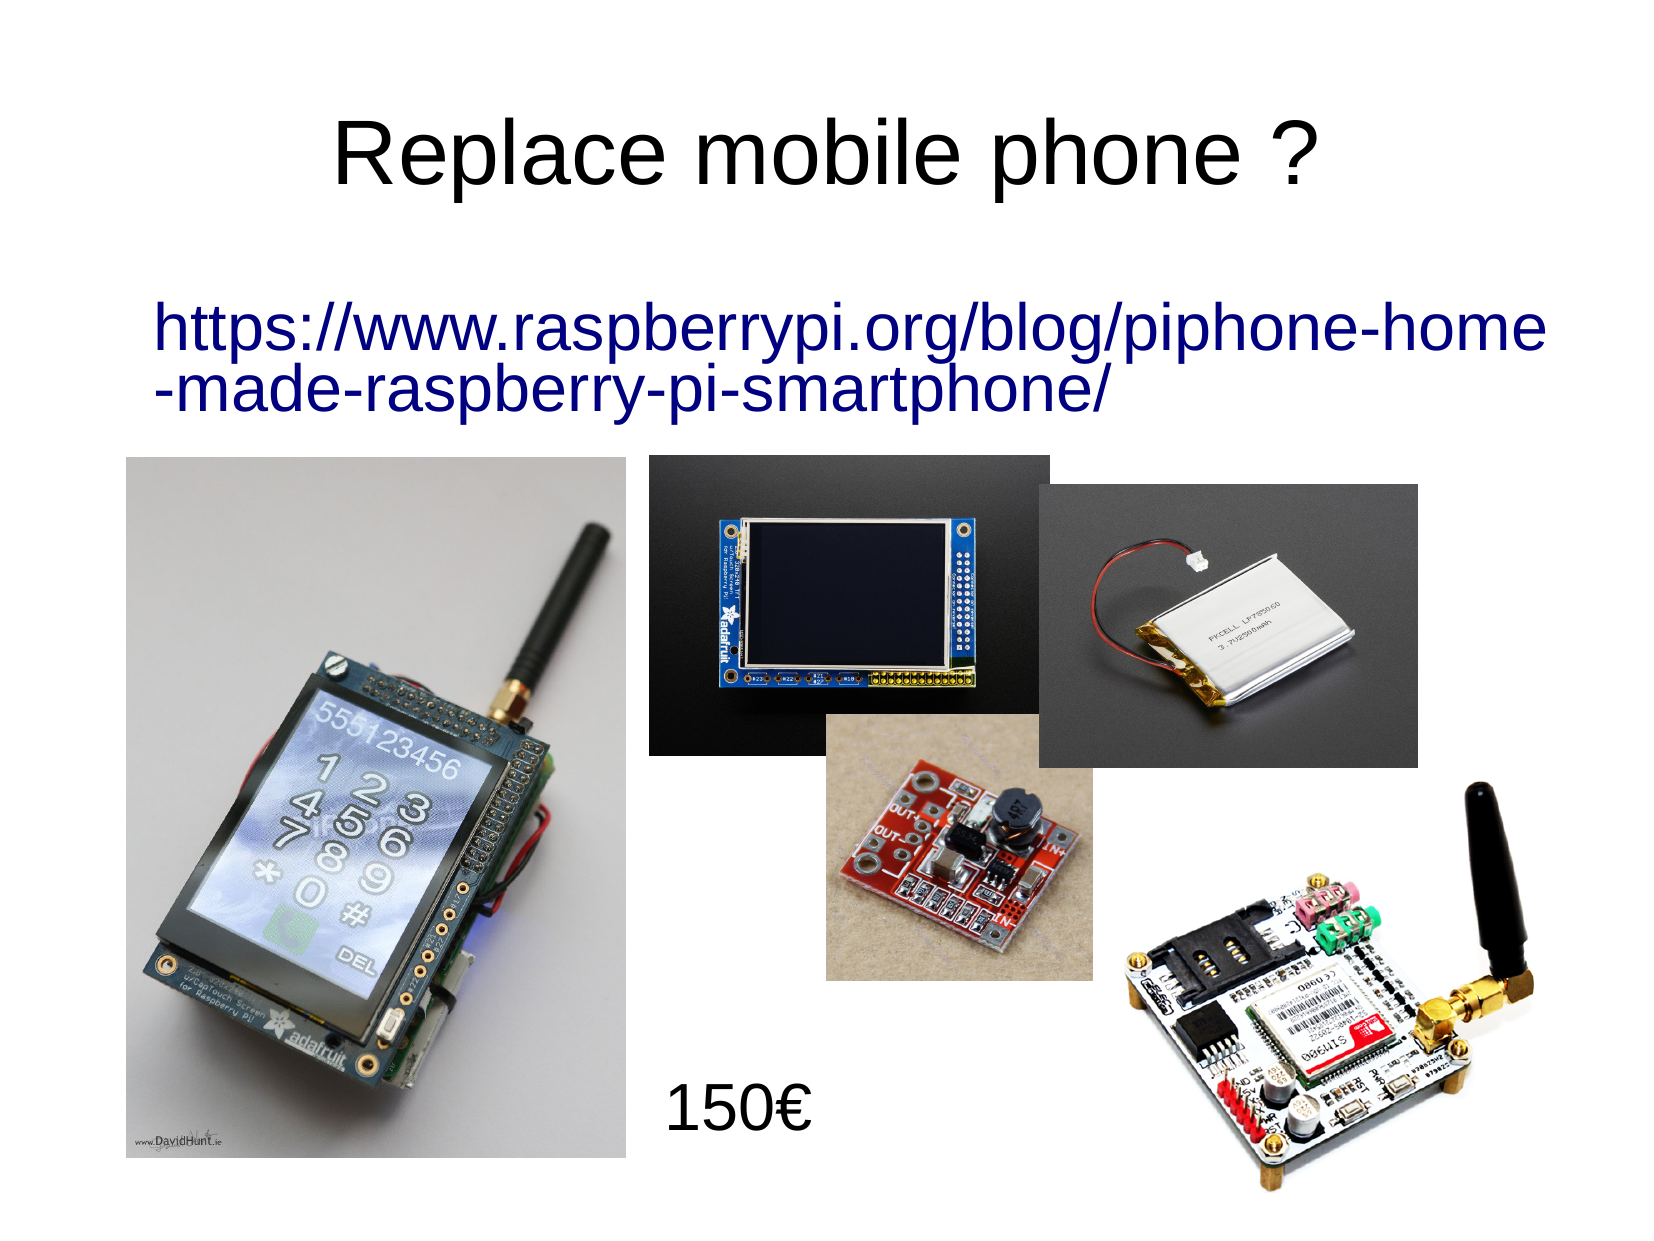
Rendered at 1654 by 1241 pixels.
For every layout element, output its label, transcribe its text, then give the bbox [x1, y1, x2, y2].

picture [649, 455, 1418, 981]
picture [126, 457, 626, 1158]
title Replace mobile phone ? [82, 49, 1571, 257]
picture [1122, 777, 1538, 1193]
list https://www.raspberrypi.org/blog/piphone-home-made-raspberry-pi-smartphone/ [82, 290, 1571, 1010]
text_box 150€ [649, 1062, 851, 1153]
